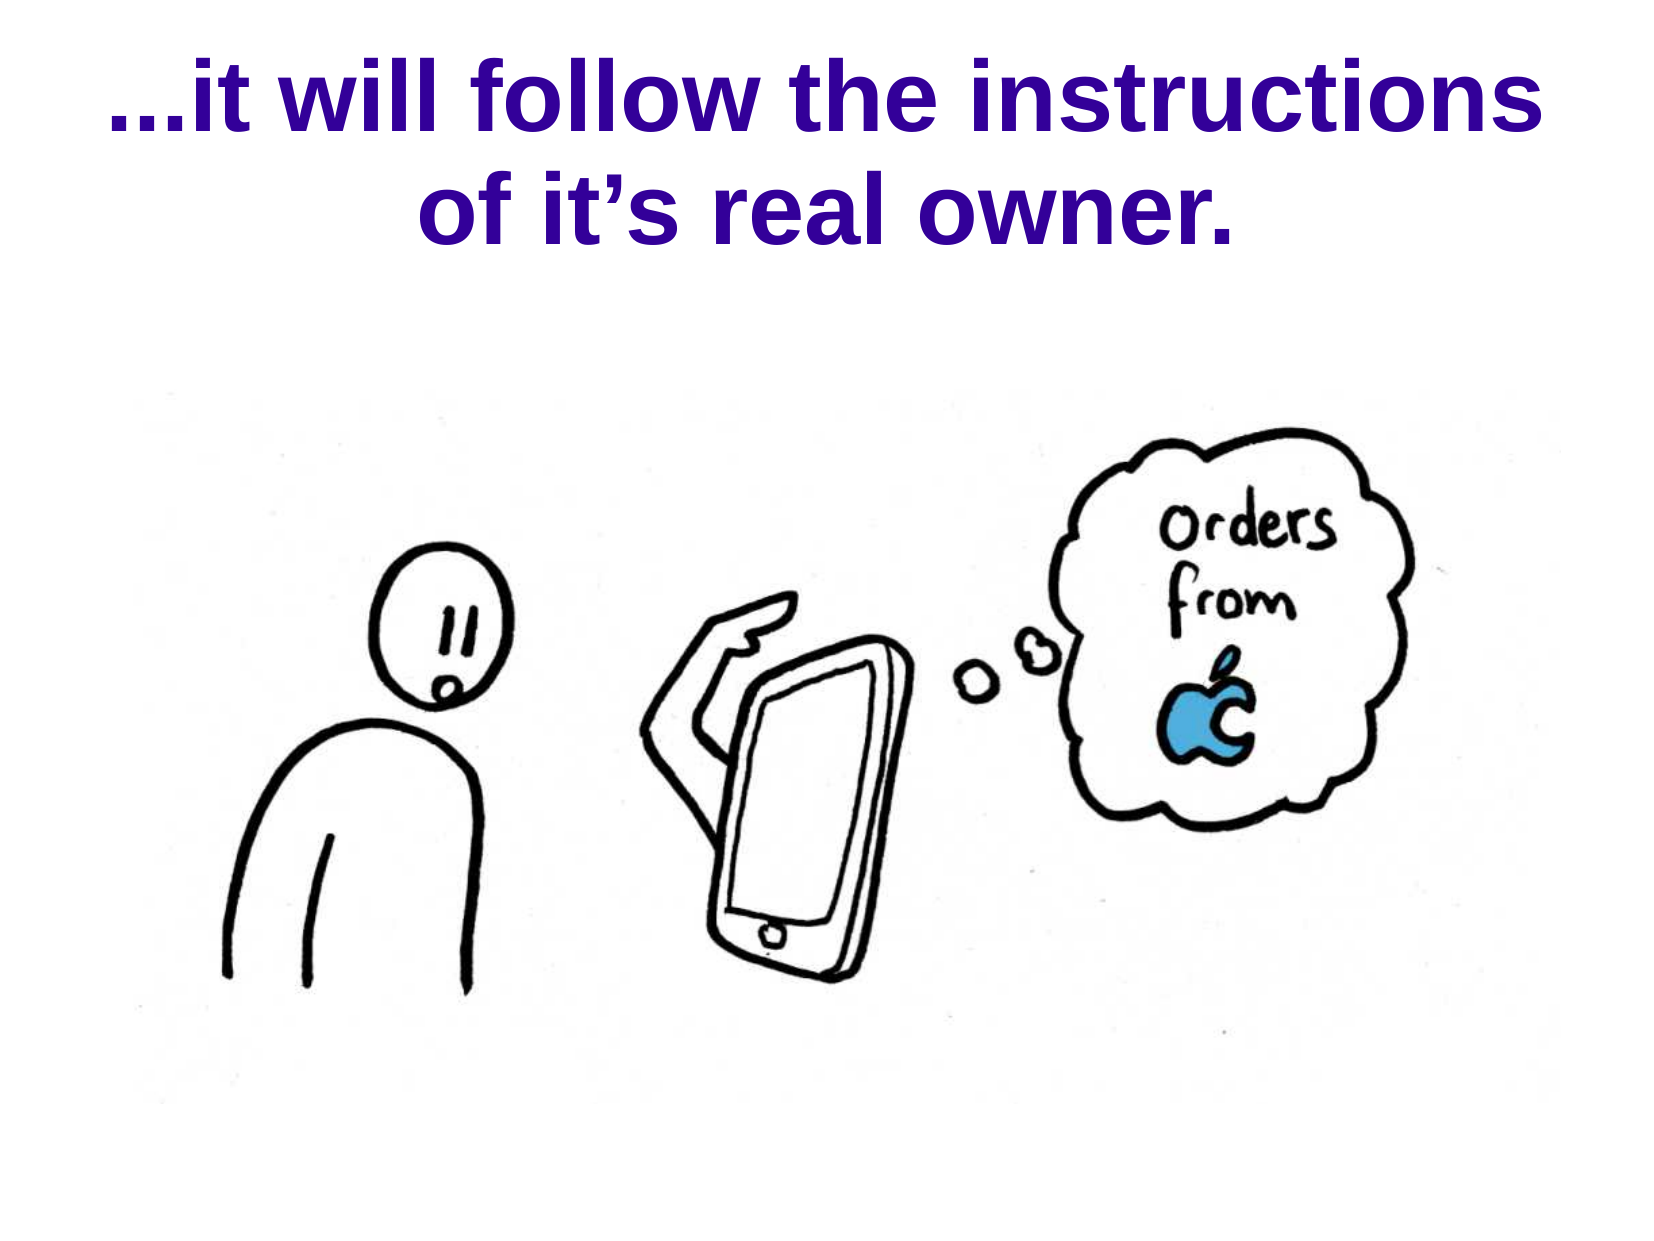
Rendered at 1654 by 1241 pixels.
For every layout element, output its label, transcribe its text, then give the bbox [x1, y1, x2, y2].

title ...it will follow the instructions of it’s real owner. [82, 28, 1571, 278]
picture [133, 389, 1561, 1104]
